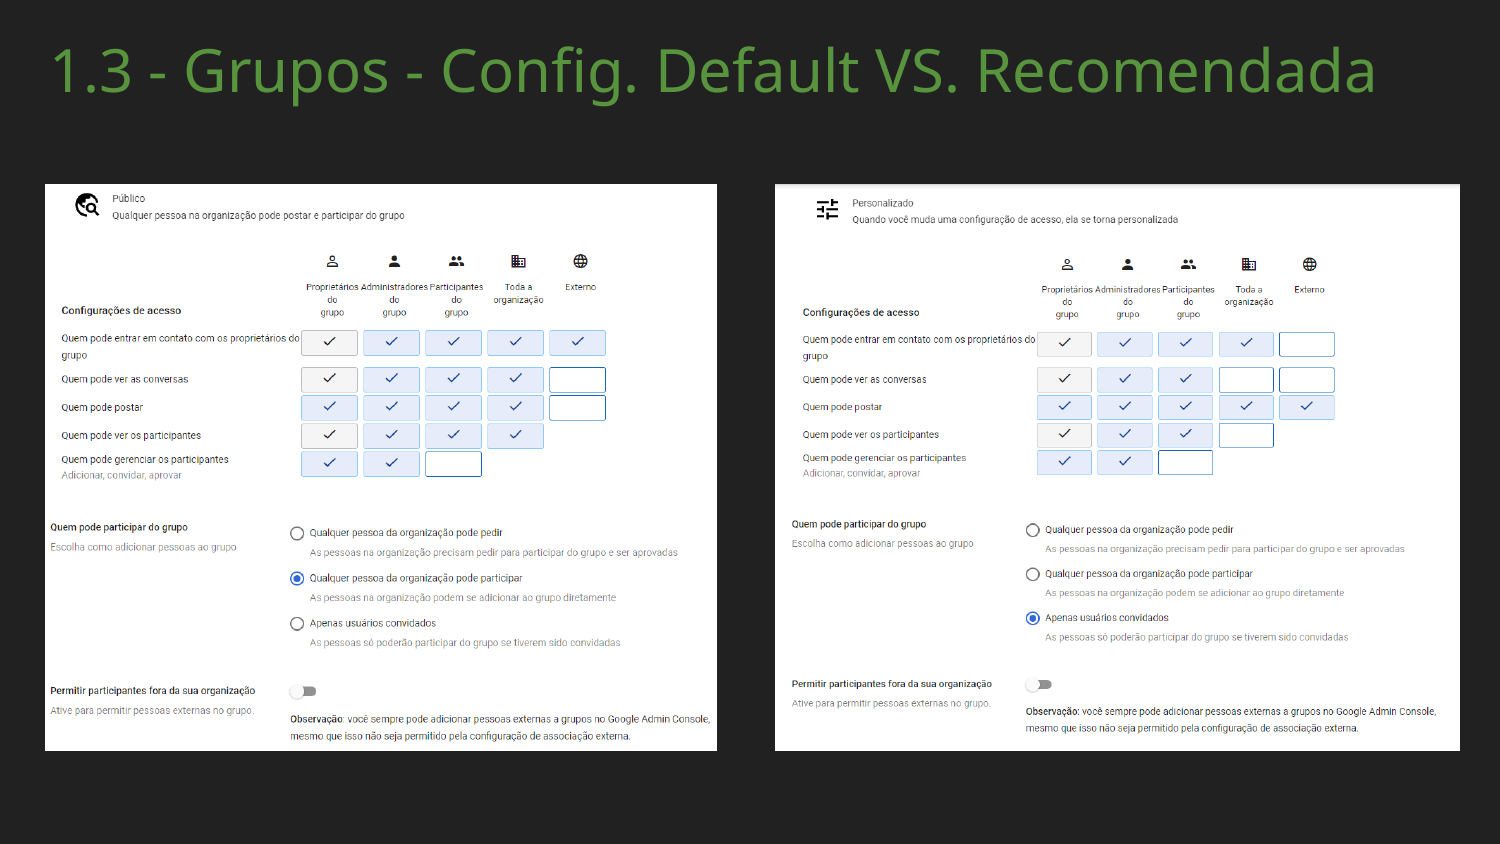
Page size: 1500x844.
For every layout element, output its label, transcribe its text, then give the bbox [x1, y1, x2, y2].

picture [775, 184, 1460, 751]
title 1.3 - Grupos - Config. Default VS. Recomendada [34, 17, 1432, 168]
picture [45, 184, 717, 751]
